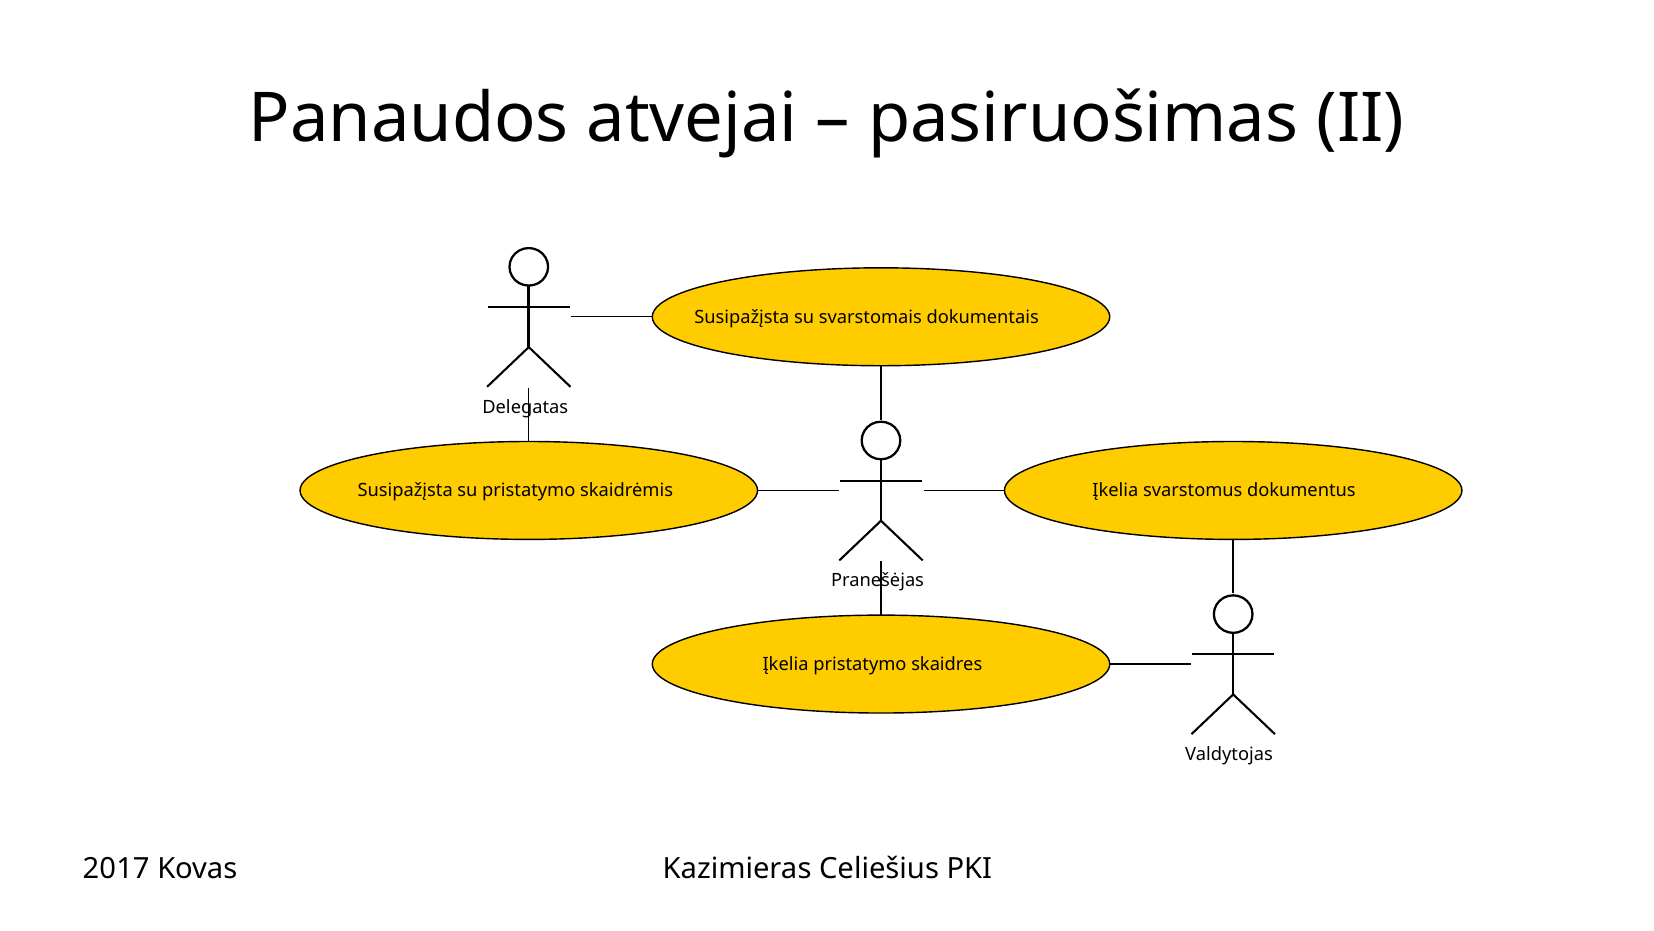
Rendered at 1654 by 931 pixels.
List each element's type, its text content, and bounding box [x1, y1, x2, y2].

title Panaudos atvejai – pasiruošimas (II) [82, 37, 1571, 193]
picture [278, 224, 1486, 791]
